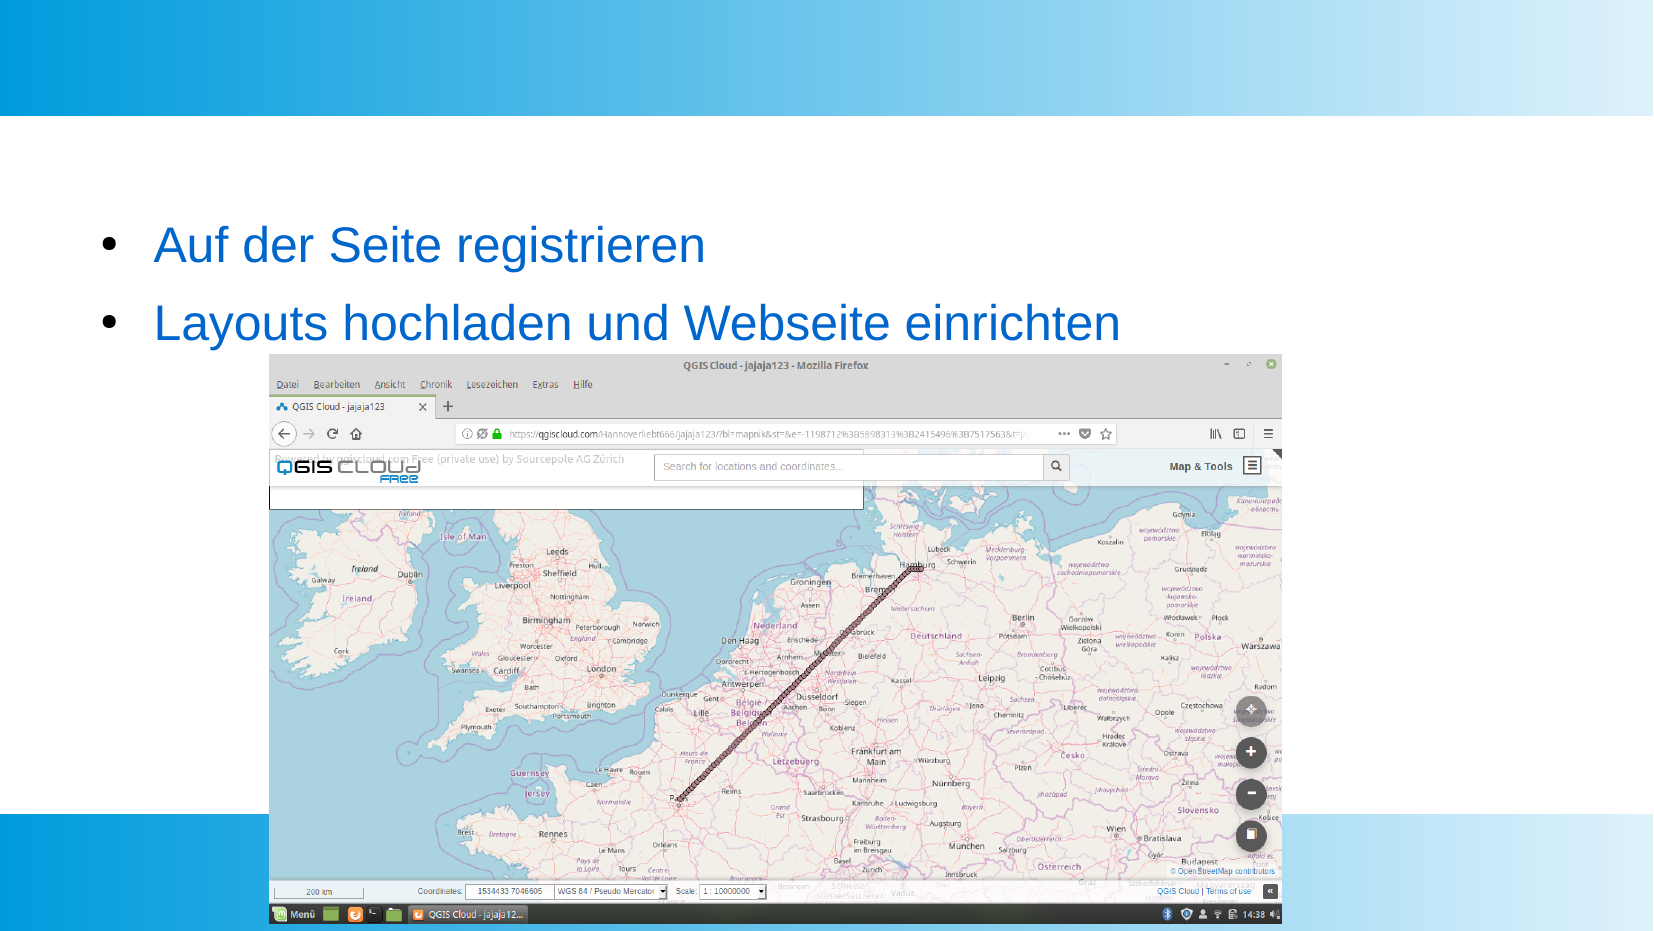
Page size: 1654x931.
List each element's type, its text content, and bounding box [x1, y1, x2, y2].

list Auf der Seite registrieren Layouts hochladen und Webseite einrichten [82, 217, 1571, 758]
picture [269, 354, 1282, 924]
